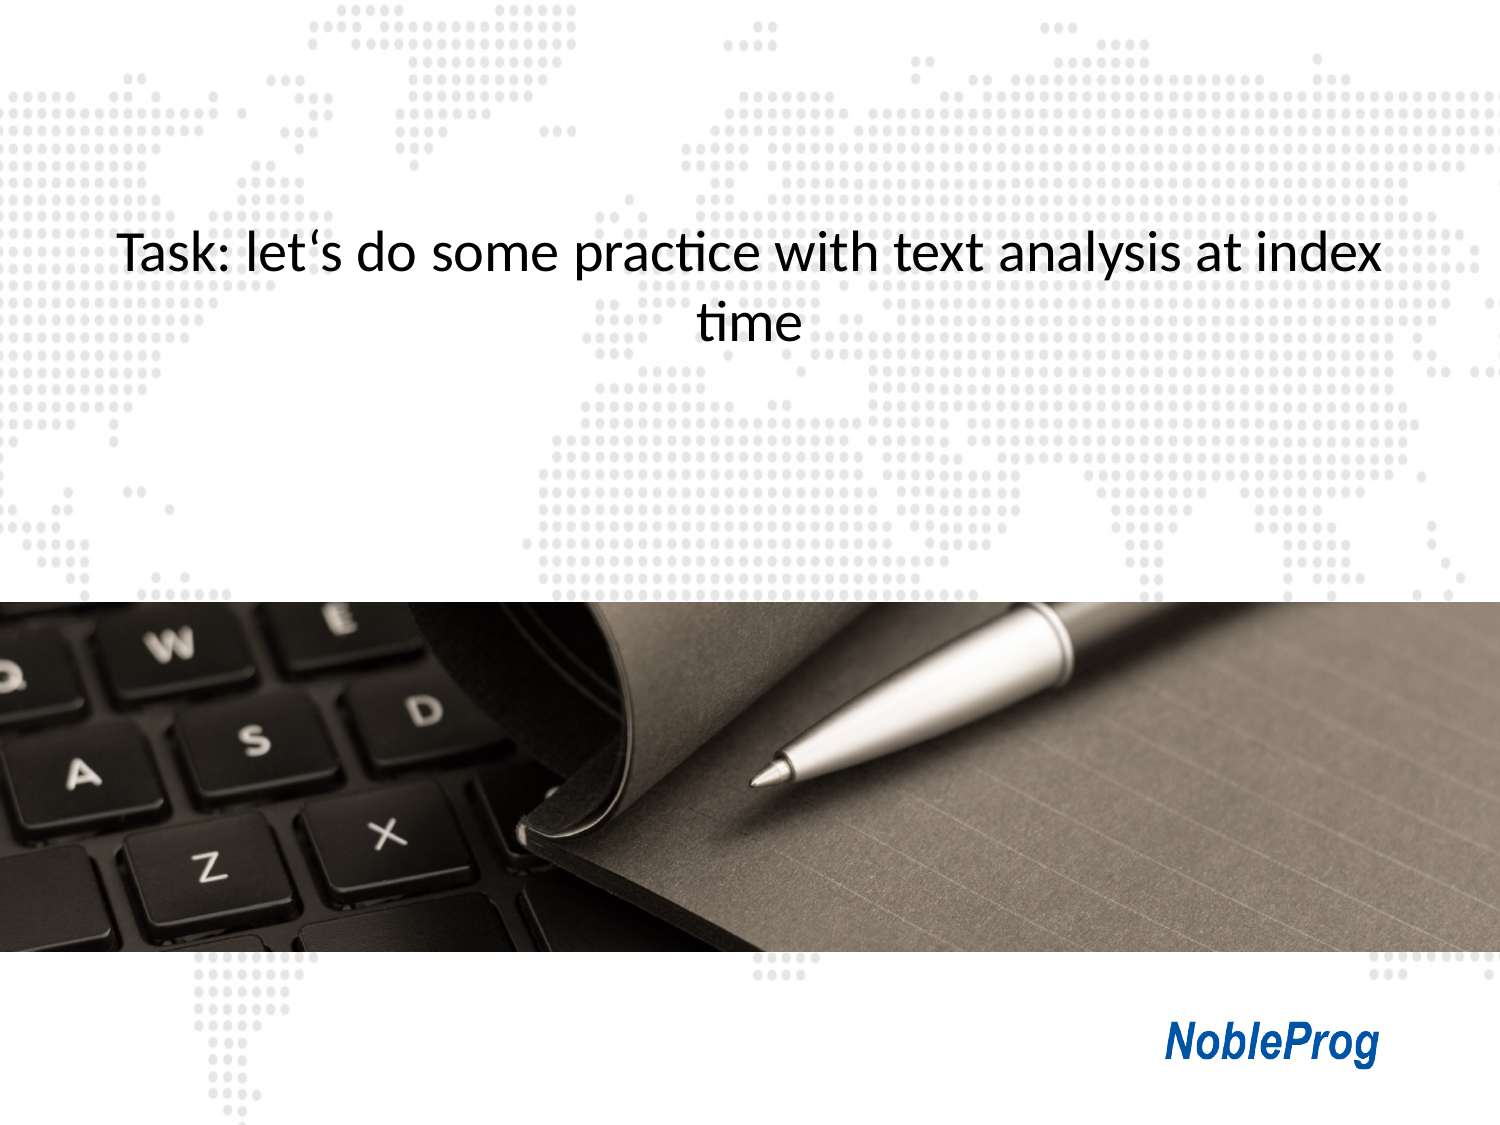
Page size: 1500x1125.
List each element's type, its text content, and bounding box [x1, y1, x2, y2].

picture [0, 0, 1500, 1125]
list Task: let‘s do some practice with text analysis at index time [75, 0, 1425, 602]
